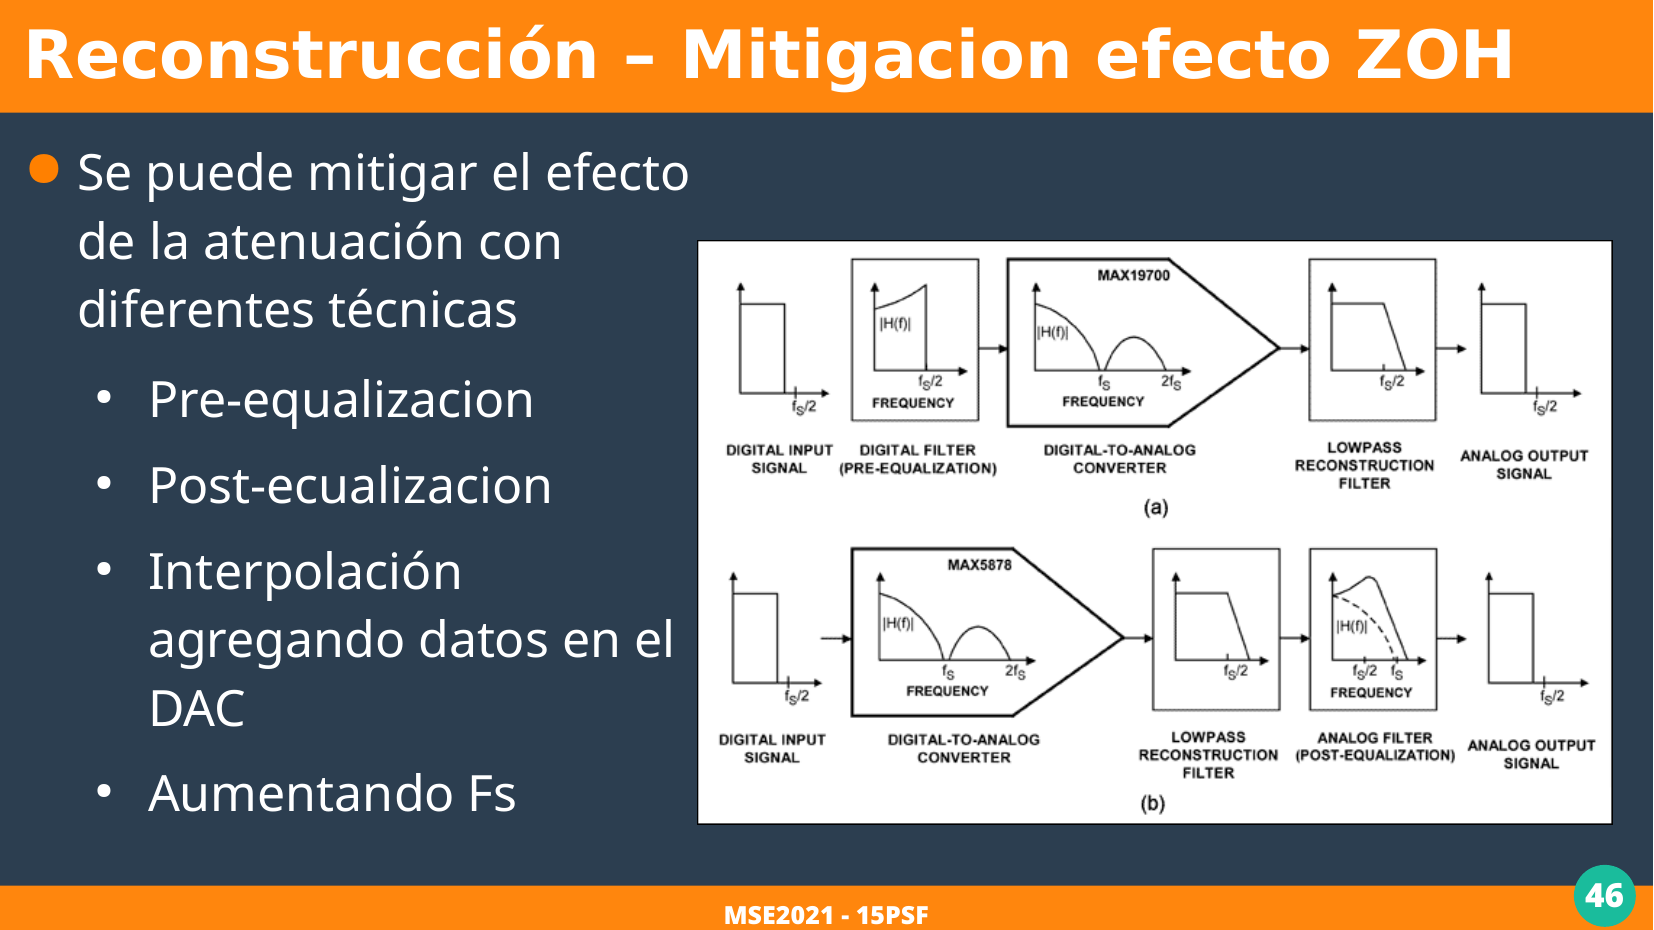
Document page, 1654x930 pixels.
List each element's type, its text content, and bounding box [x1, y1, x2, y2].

title Reconstrucción – Mitigacion efecto ZOH [0, 16, 1653, 113]
list Se puede mitigar el efecto de la atenuación con diferentes técnicas Pre-equalizacion Post-ecualizacion Interpolación agregando datos en el DAC Aumentando Fs [6, 137, 701, 863]
picture [697, 240, 1613, 826]
